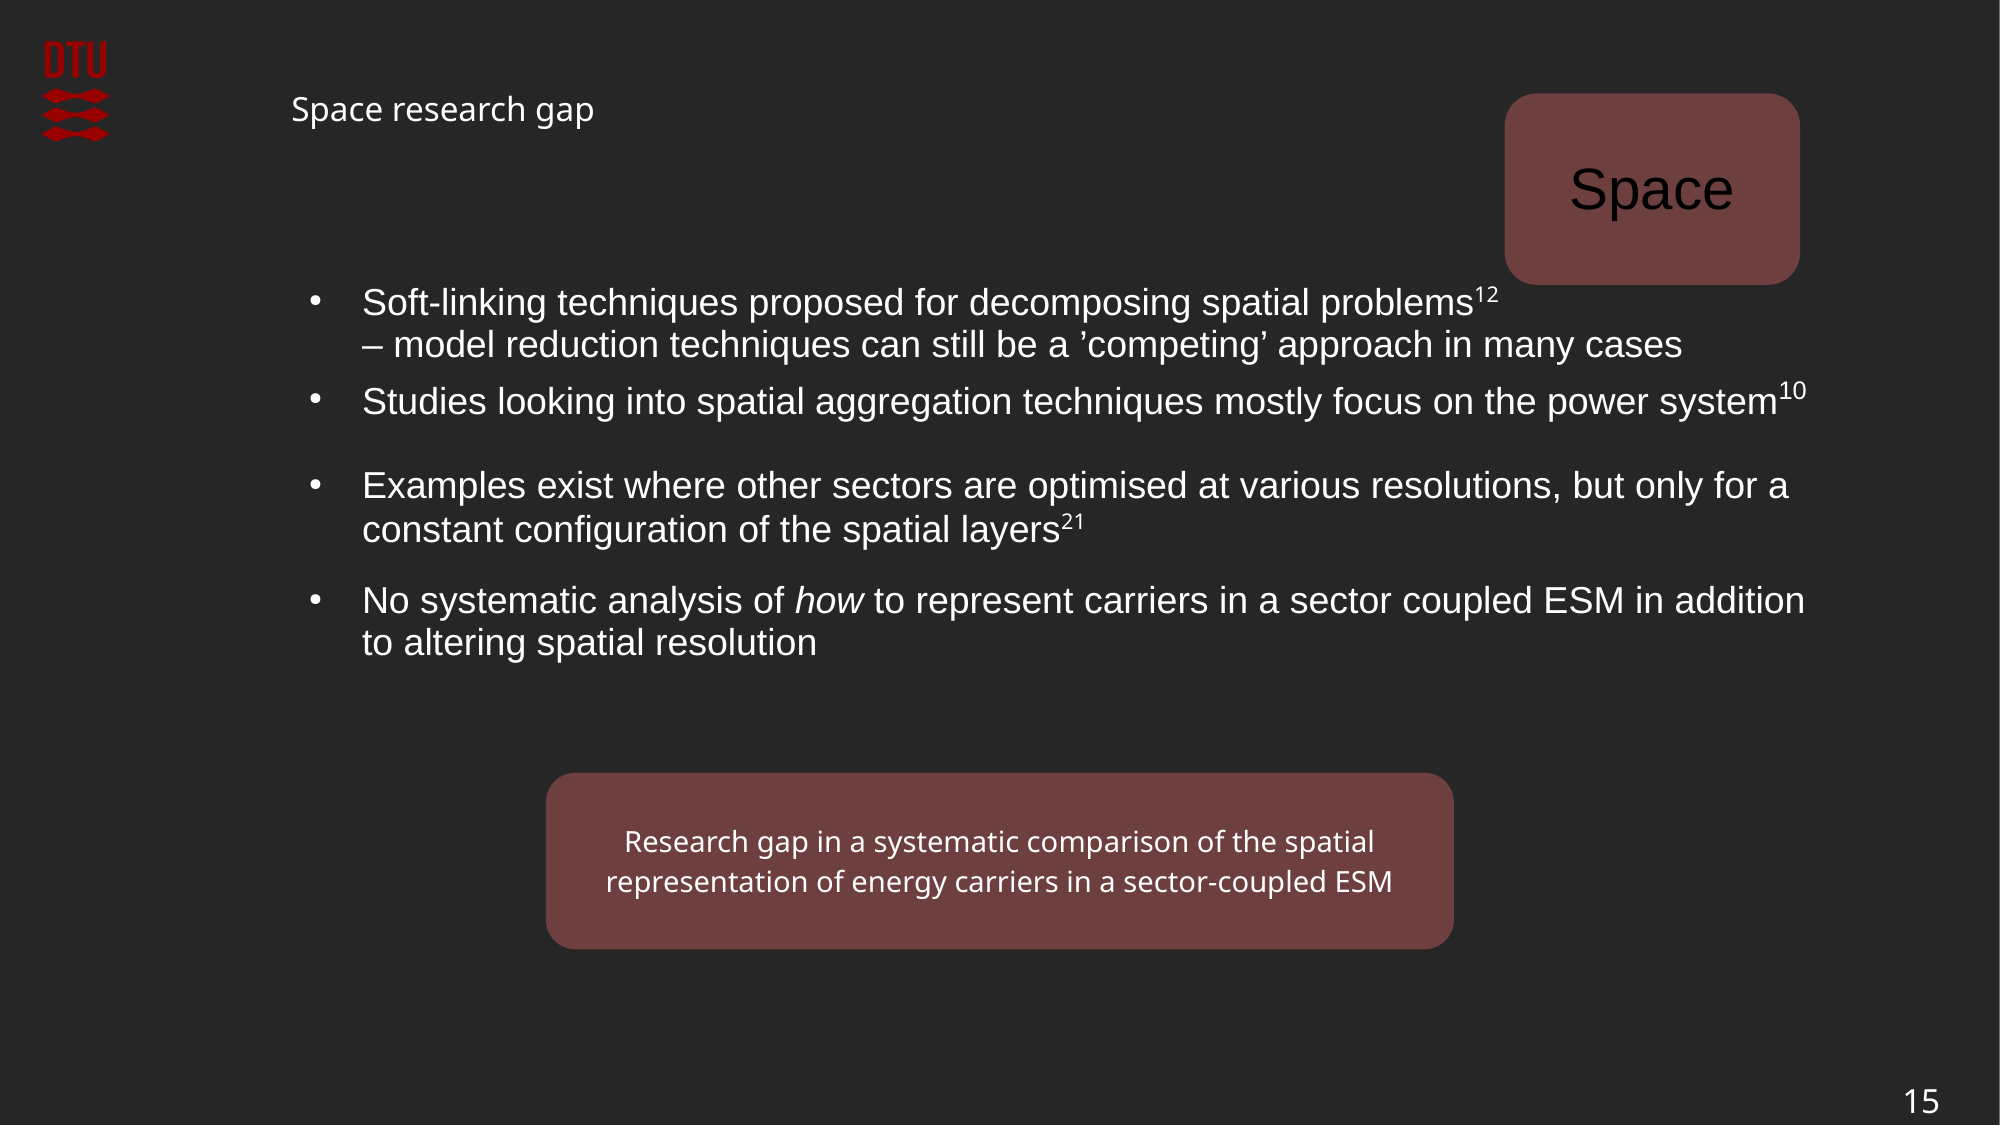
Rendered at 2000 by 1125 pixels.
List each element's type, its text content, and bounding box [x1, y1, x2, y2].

text_box Space [1504, 93, 1801, 285]
list Soft-linking techniques proposed for decomposing spatial problems12 – model reduction techniques can still be a ’competing’ approach in many cases Studies looking into spatial aggregation techniques mostly focus on the power system10 Examples exist where other sectors are optimised at various resolutions, but only for a constant configuration of the spatial layers21 No systematic analysis of how to represent carriers in a sector coupled ESM in addition to altering spatial resolution [291, 279, 1819, 1026]
title Space research gap [291, 70, 1819, 148]
text_box Research gap in a systematic comparison of the spatial representation of energy carriers in a sector-coupled ESM [545, 772, 1454, 950]
